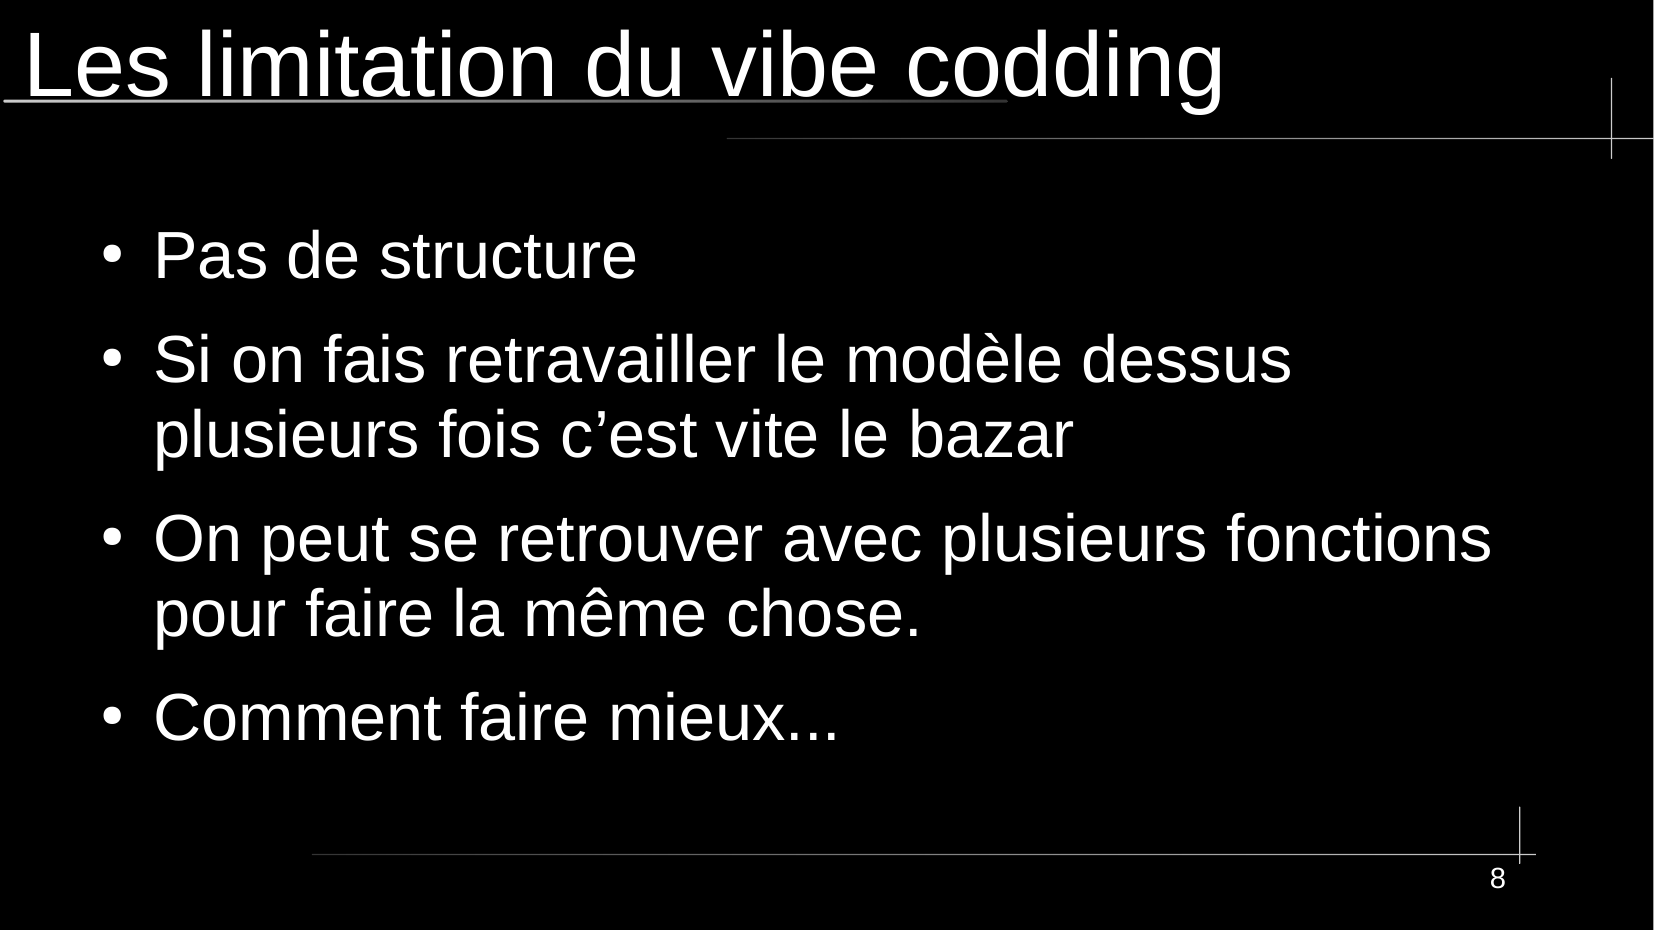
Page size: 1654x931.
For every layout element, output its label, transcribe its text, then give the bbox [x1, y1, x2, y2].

list Pas de structure Si on fais retravailler le modèle dessus plusieurs fois c’est vite le bazar On peut se retrouver avec plusieurs fonctions pour faire la même chose. Comment faire mieux... [82, 217, 1571, 758]
title Les limitation du vibe codding [23, 11, 1589, 119]
